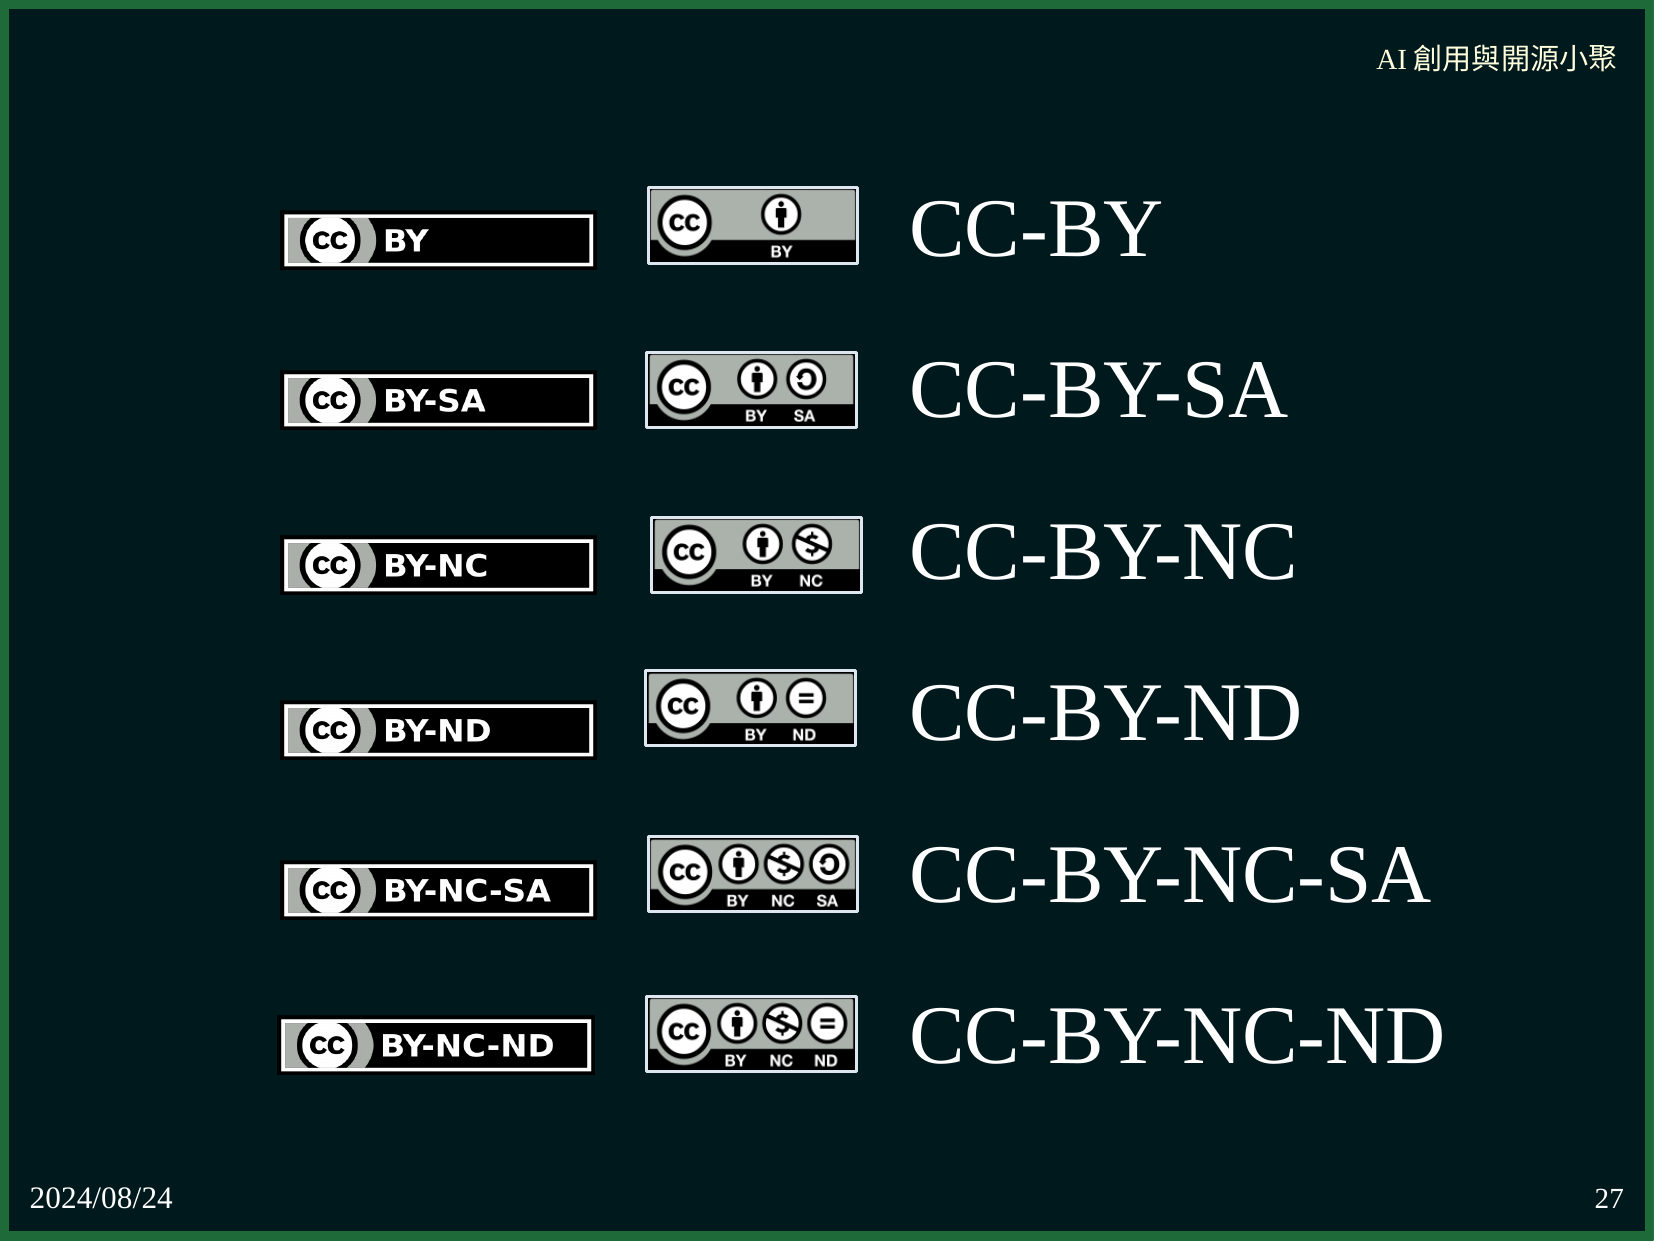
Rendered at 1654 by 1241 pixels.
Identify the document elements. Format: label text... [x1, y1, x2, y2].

picture [649, 838, 857, 911]
picture [280, 210, 597, 270]
picture [649, 188, 857, 262]
title CC-BY CC-BY-SA CC-BY-NC CC-BY-ND CC-BY-NC-SA CC-BY-NC-ND [909, 181, 1512, 1082]
picture [648, 998, 855, 1071]
picture [648, 353, 855, 426]
picture [653, 518, 861, 591]
picture [277, 1015, 595, 1075]
picture [280, 370, 597, 430]
picture [647, 672, 855, 745]
picture [280, 535, 597, 595]
picture [280, 700, 597, 760]
picture [280, 860, 597, 920]
